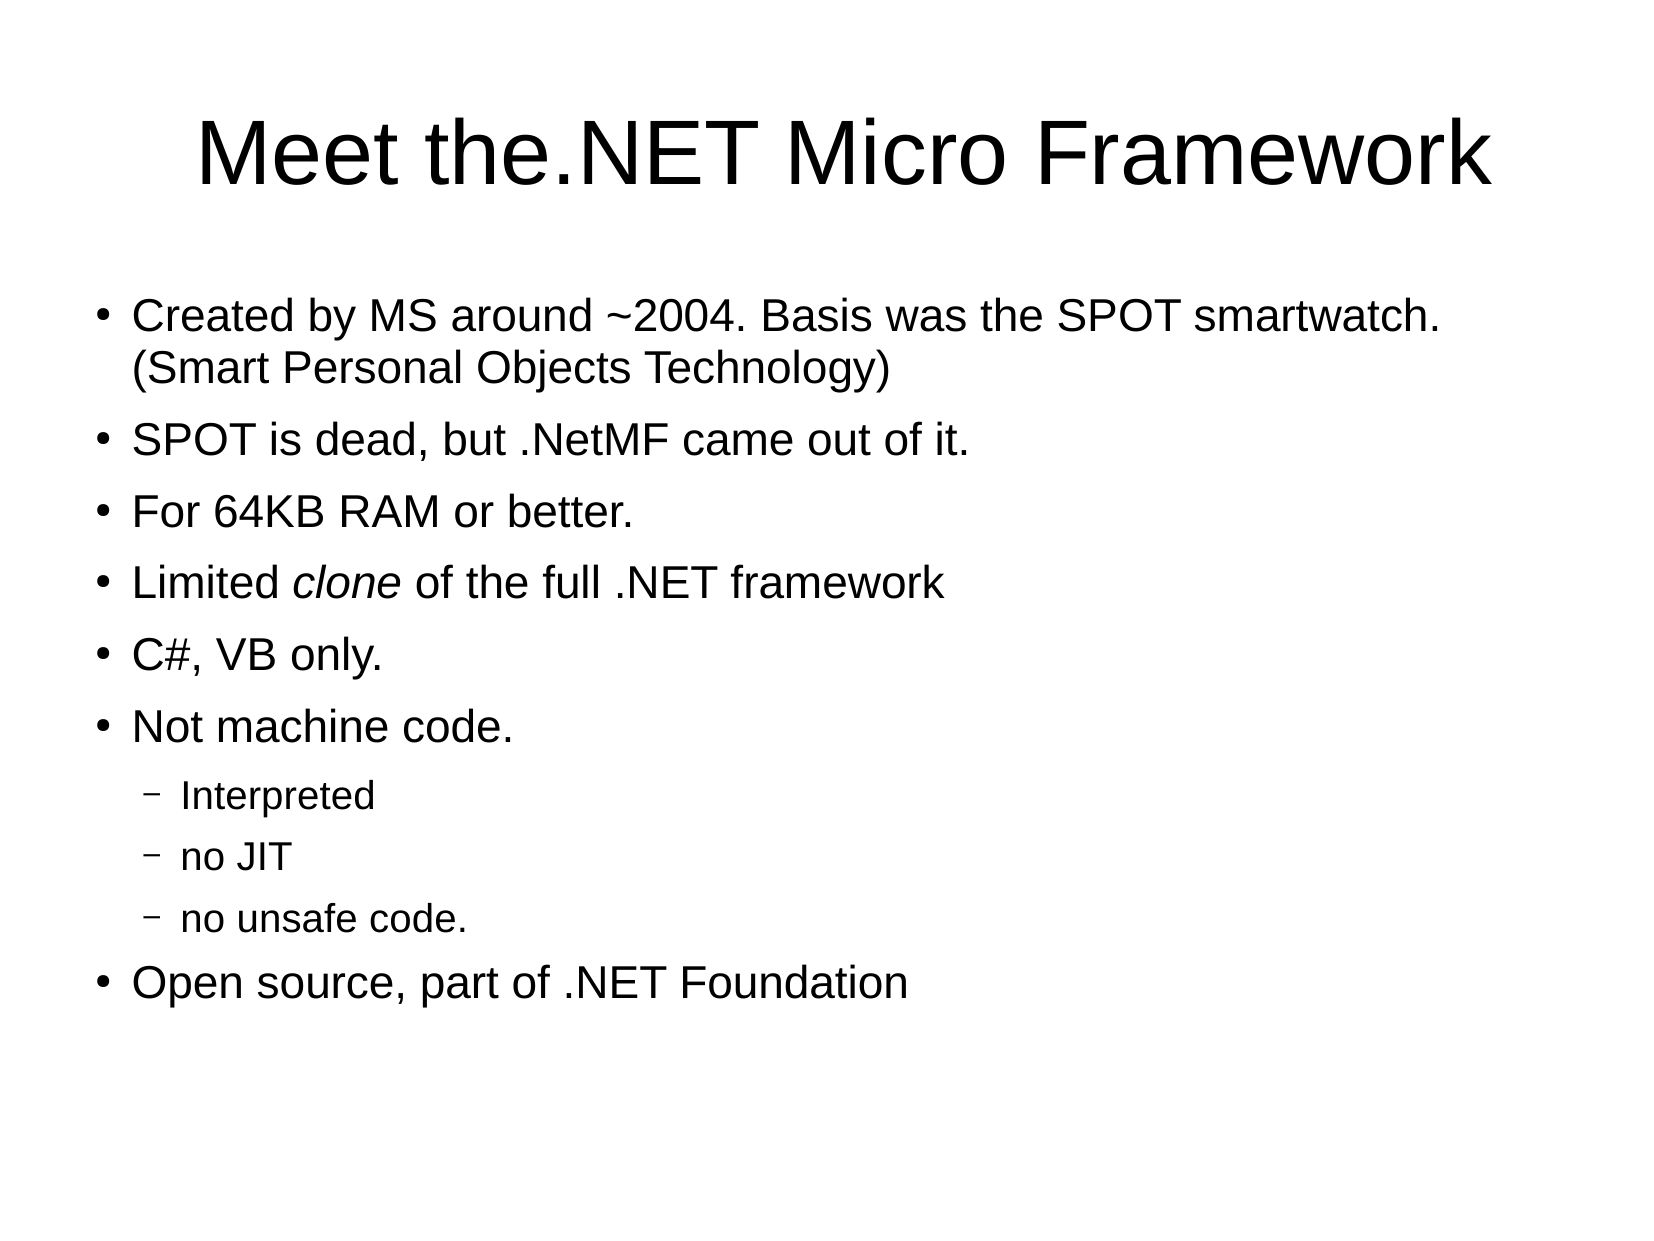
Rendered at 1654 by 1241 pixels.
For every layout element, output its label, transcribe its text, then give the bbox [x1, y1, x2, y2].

title Meet the.NET Micro Framework [82, 49, 1571, 257]
list Created by MS around ~2004. Basis was the SPOT smartwatch. (Smart Personal Objects Technology) SPOT is dead, but .NetMF came out of it. For 64KB RAM or better. Limited clone of the full .NET framework C#, VB only. Not machine code. Interpreted no JIT no unsafe code. Open source, part of .NET Foundation [82, 290, 1571, 1010]
